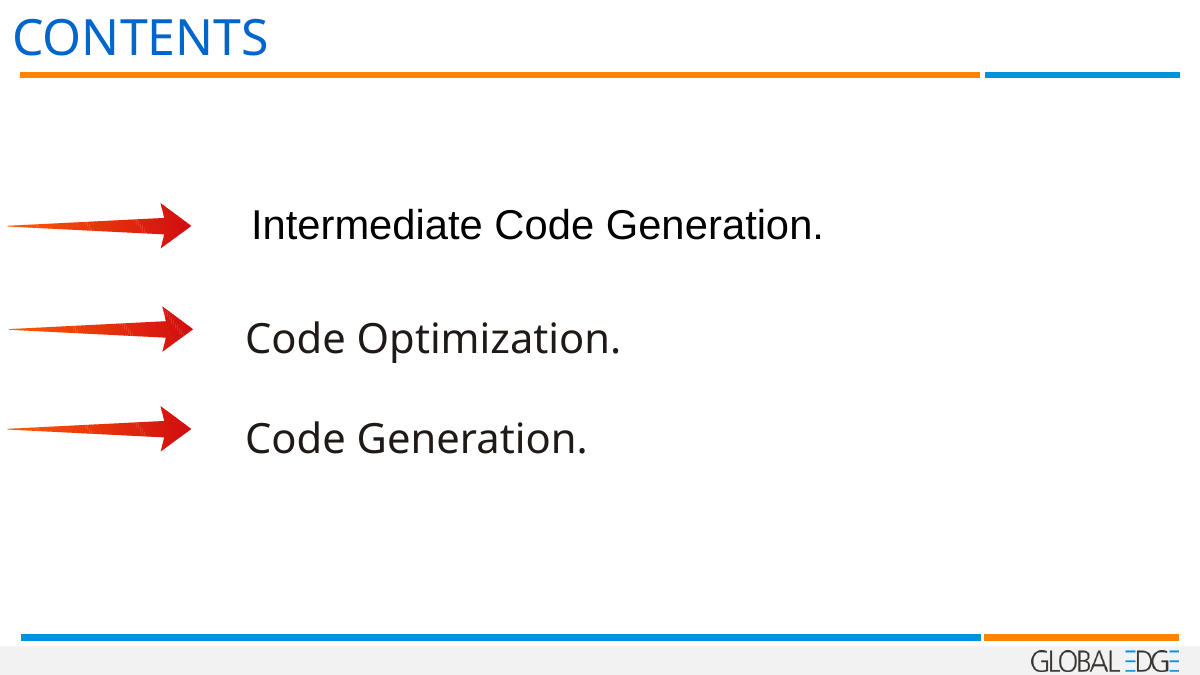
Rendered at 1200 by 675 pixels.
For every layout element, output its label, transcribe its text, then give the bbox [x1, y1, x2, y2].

picture [4, 402, 195, 455]
text_box Code Generation. [159, 401, 798, 466]
text_box Intermediate Code Generation. [165, 194, 1028, 257]
text_box Code Optimization. [159, 301, 833, 366]
picture [4, 199, 165, 252]
title CONTENTS [12, 6, 1088, 66]
picture [1031, 650, 1179, 672]
picture [5, 303, 197, 355]
